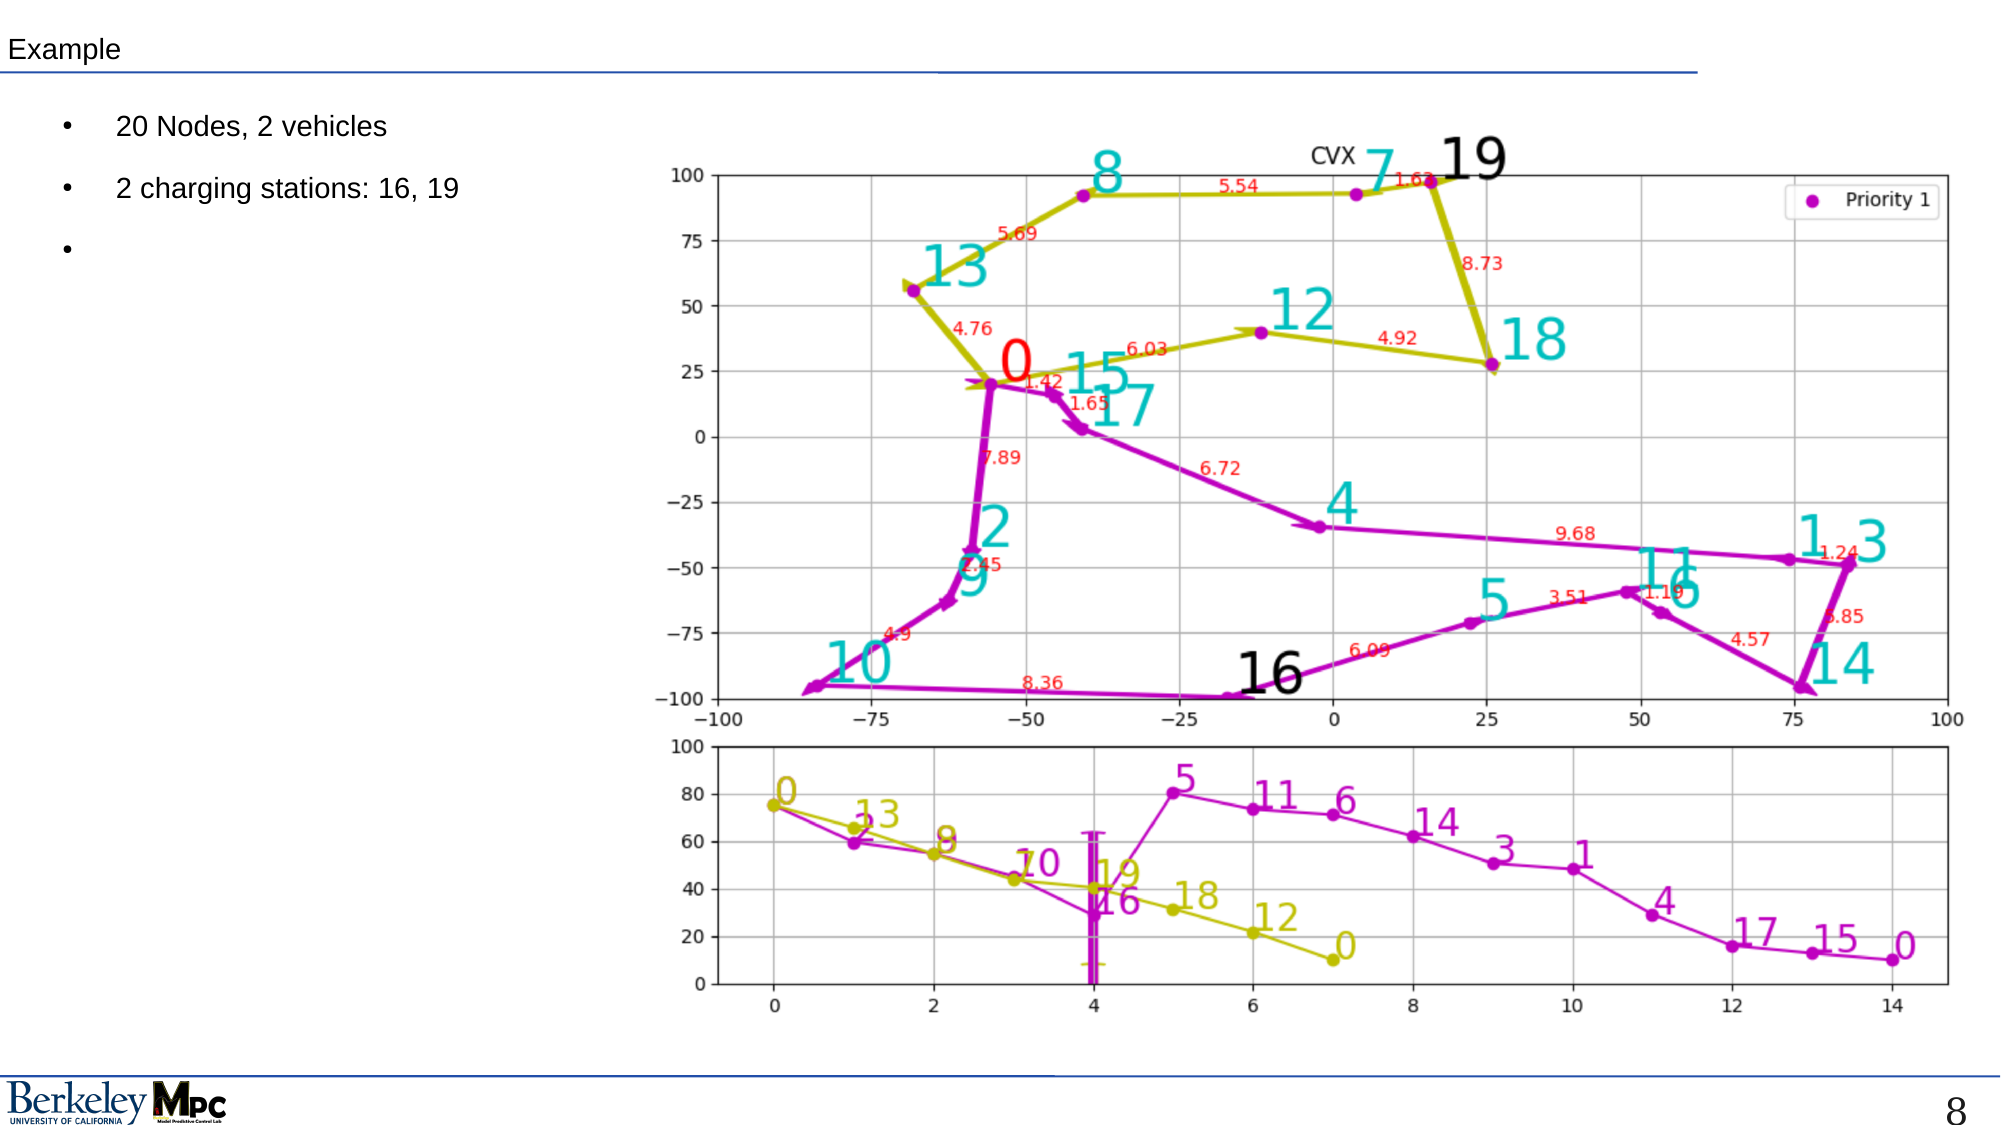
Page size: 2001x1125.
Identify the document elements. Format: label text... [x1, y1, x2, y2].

picture [0, 1072, 226, 1125]
picture [633, 123, 1988, 1051]
title Example [7, 7, 1930, 92]
list 20 Nodes, 2 vehicles 2 charging stations: 16, 19 [44, 110, 1928, 1054]
